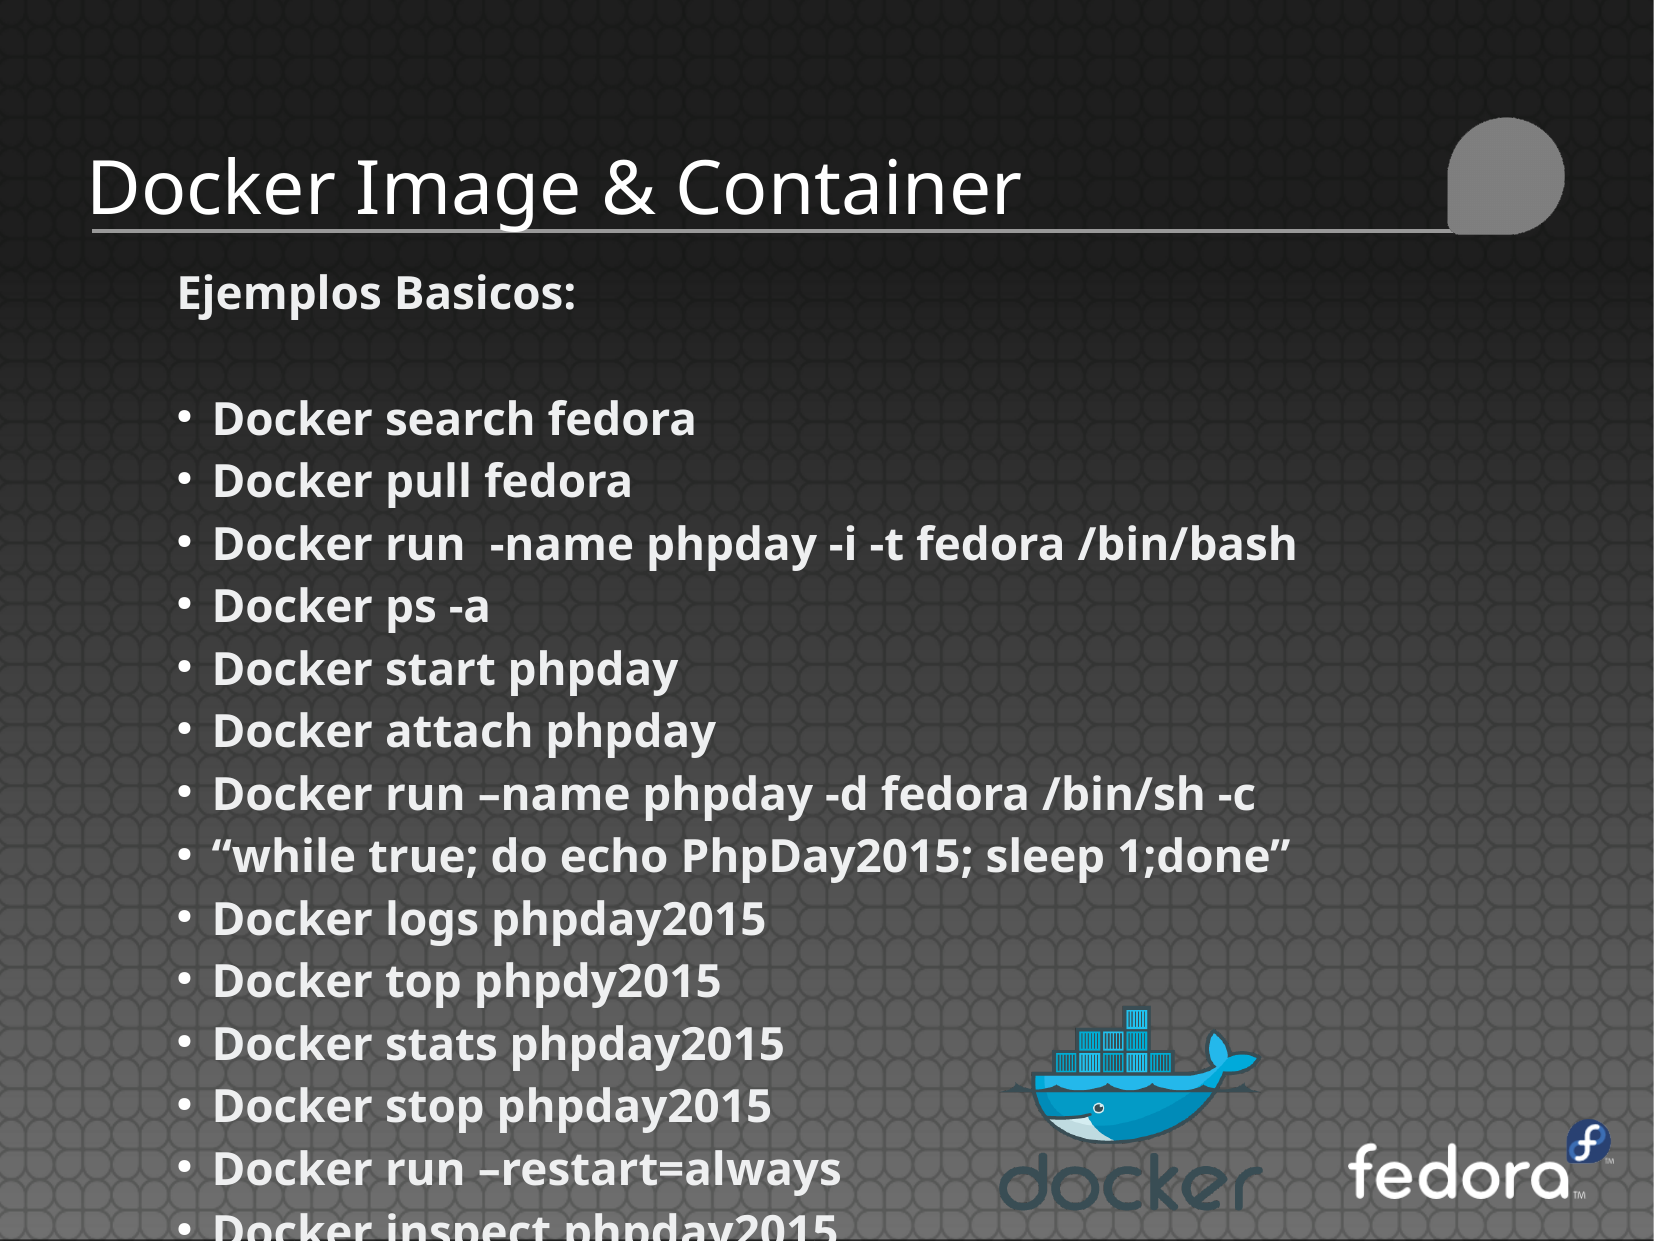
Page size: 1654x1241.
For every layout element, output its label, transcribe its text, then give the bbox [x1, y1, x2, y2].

title Docker Image & Container [86, 117, 1576, 254]
text_box Ejemplos Basicos: Docker search fedora Docker pull fedora Docker run -name phpday -i -t fedora /bin/bash Docker ps -a Docker start phpday Docker attach phpday Docker run –name phpday -d fedora /bin/sh -c “while true; do echo PhpDay2015; sleep 1;done” Docker logs phpday2015 Docker top phpdy2015 Docker stats phpday2015 Docker stop phpday2015 Docker run –restart=always Docker inspect phpday2015 Docker rm phpday2015 1 [161, 253, 1489, 1241]
picture [0, 0, 1654, 1241]
